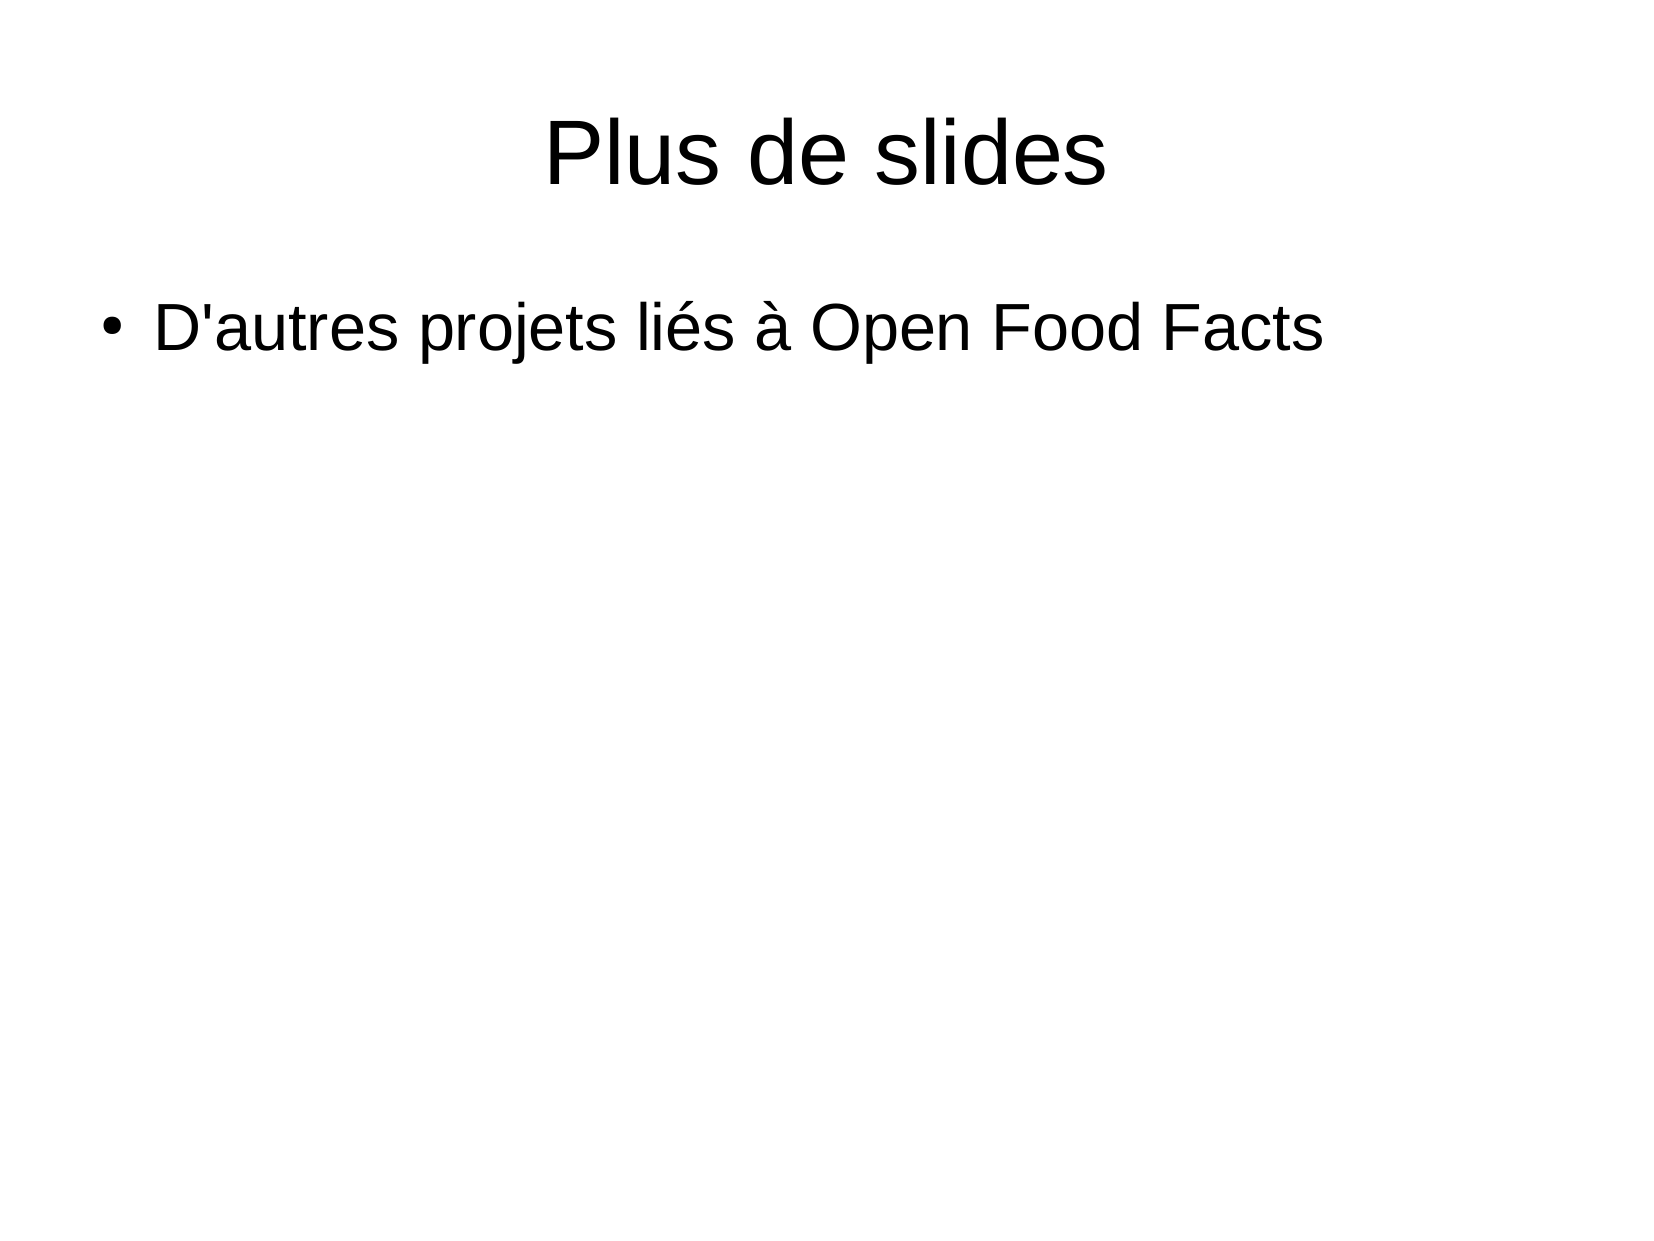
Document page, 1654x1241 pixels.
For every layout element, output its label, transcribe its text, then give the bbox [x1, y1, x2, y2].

title Plus de slides [82, 49, 1571, 257]
list D'autres projets liés à Open Food Facts [82, 290, 1571, 1010]
